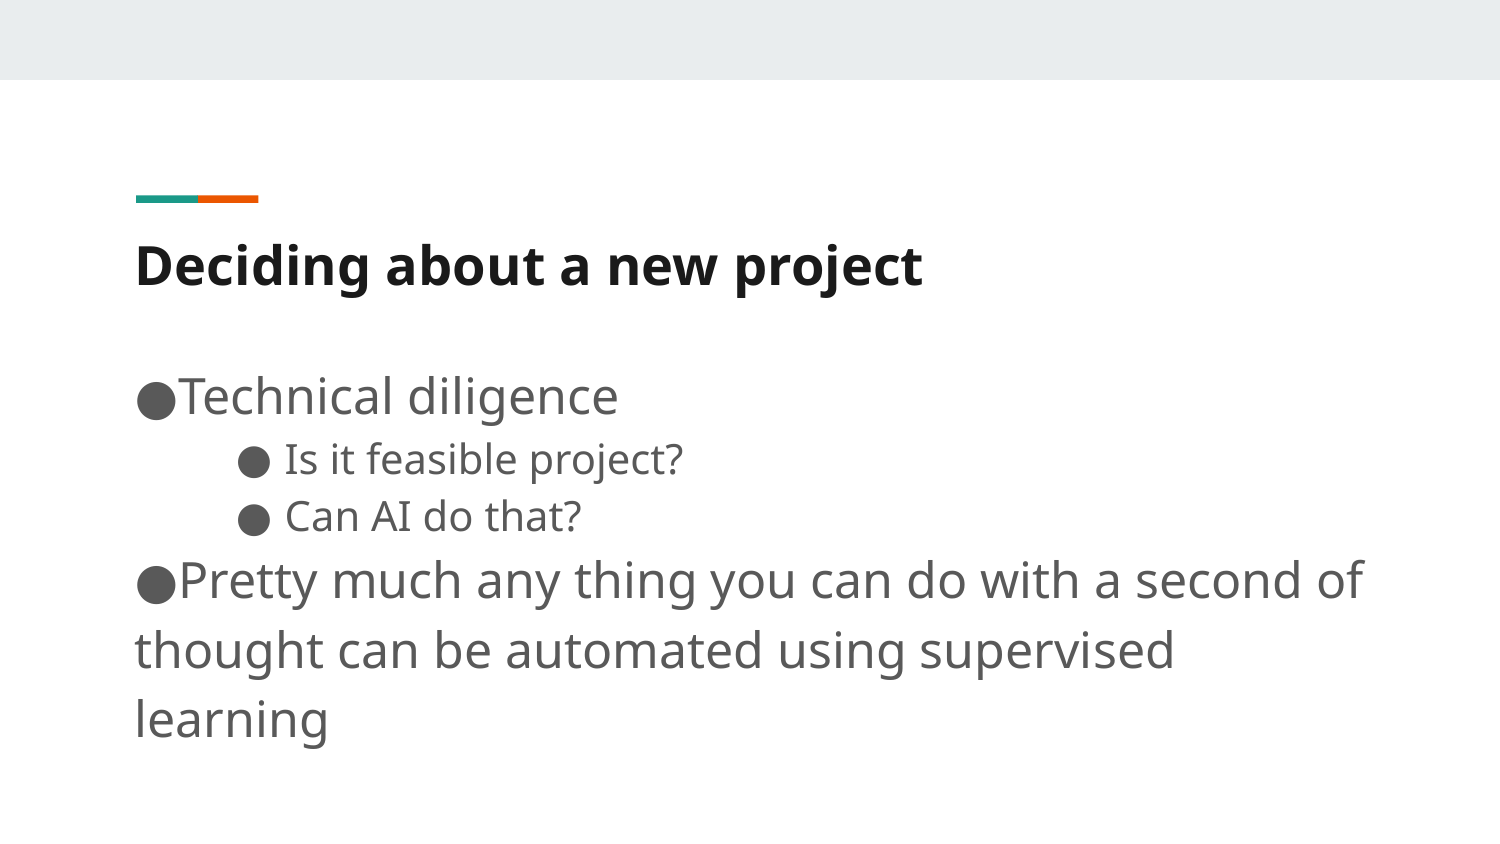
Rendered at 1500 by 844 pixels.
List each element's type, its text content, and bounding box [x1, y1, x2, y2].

title Deciding about a new project [119, 216, 1381, 305]
list Technical diligence Is it feasible project? Can AI do that? Pretty much any thing you can do with a second of thought can be automated using supervised learning [119, 341, 1381, 712]
